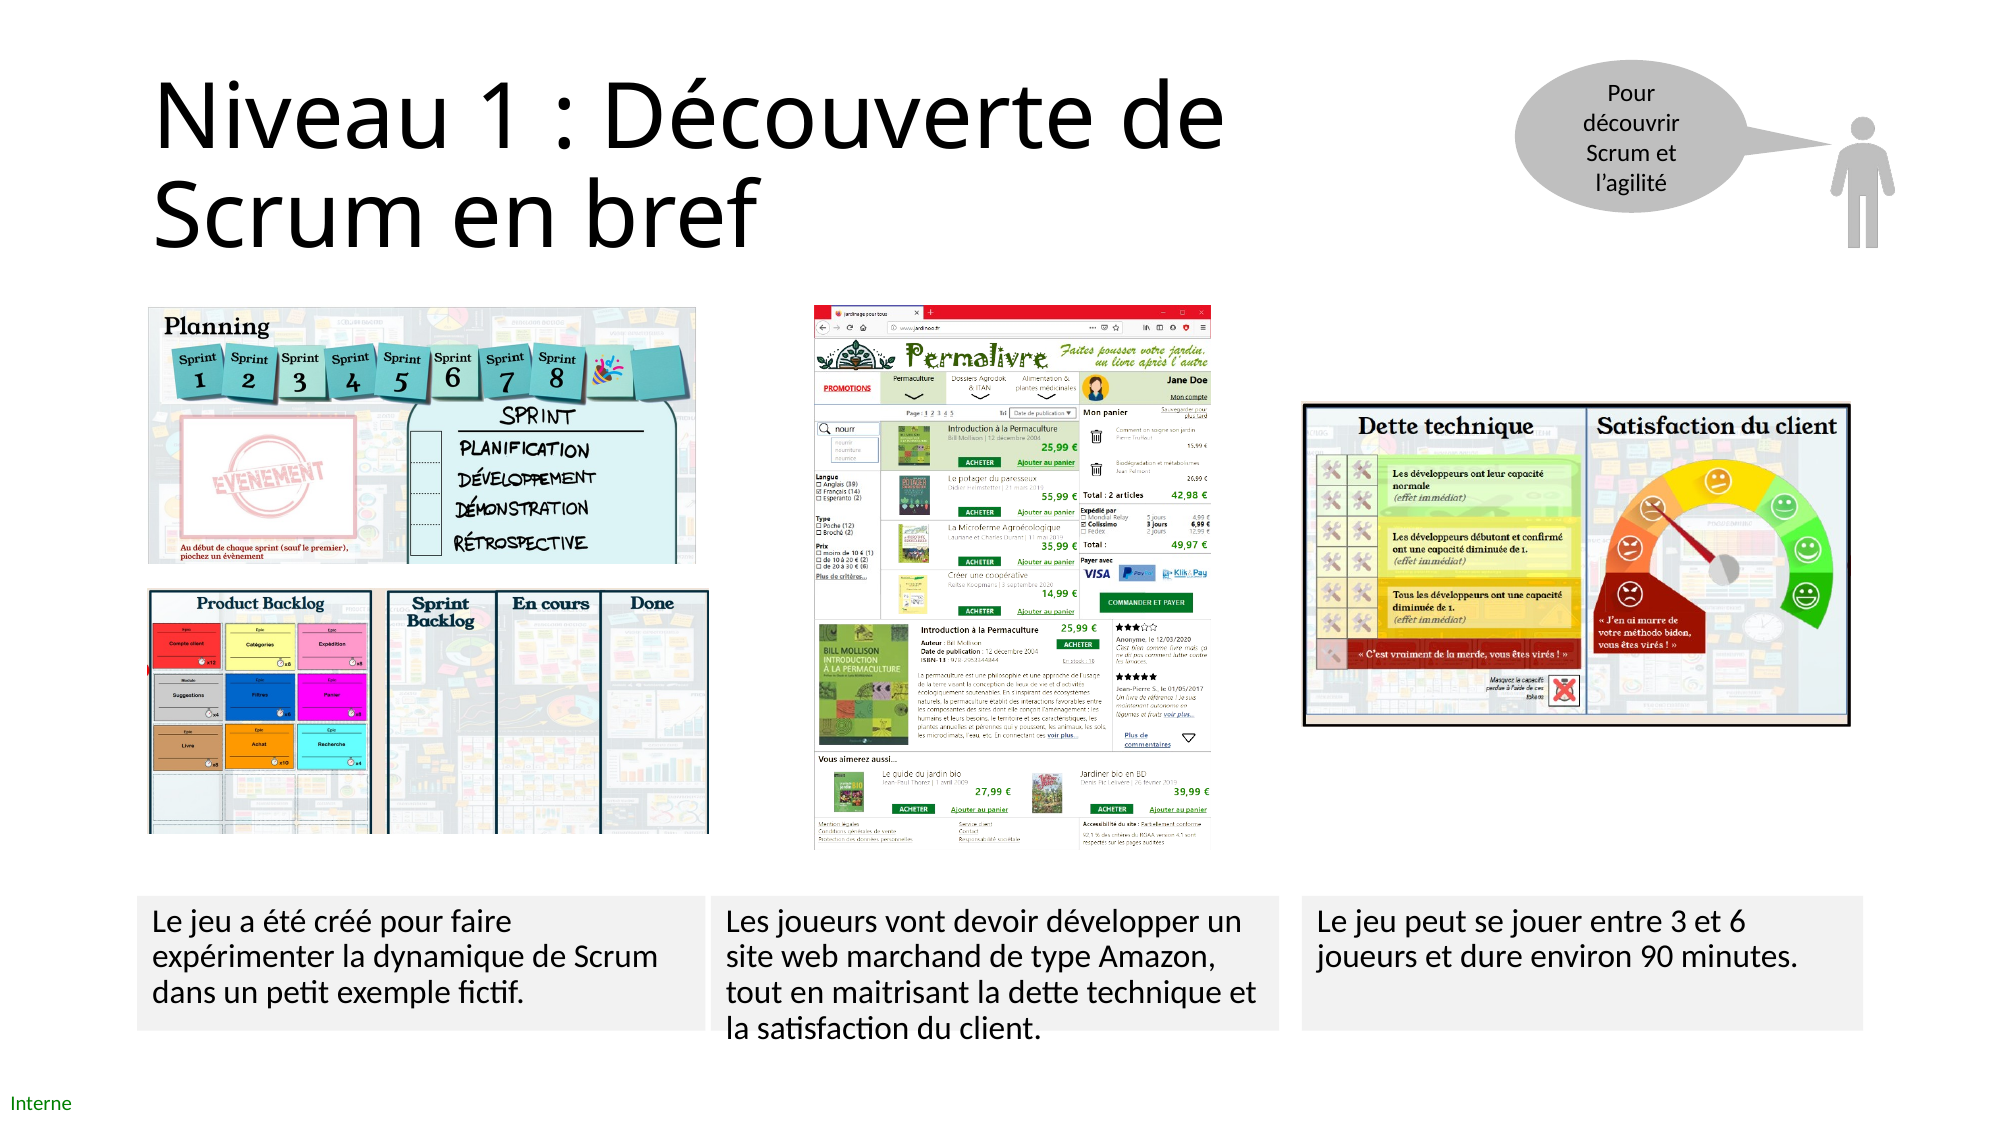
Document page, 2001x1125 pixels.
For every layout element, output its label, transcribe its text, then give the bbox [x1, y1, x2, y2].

picture [1301, 401, 1851, 727]
picture [814, 305, 1211, 850]
title Niveau 1 : Découverte de Scrum en bref [137, 59, 1279, 278]
list Le jeu a été créé pour faire expérimenter la dynamique de Scrum dans un petit exemple fictif. [137, 895, 706, 1031]
list Les joueurs vont devoir développer un site web marchand de type Amazon, tout en maitrisant la dette technique et la satisfaction du client. [710, 895, 1280, 1031]
picture [147, 305, 697, 564]
text_box Pour découvrir Scrum et l’agilité [1514, 59, 1832, 213]
picture [1792, 113, 1933, 253]
list Le jeu peut se jouer entre 3 et 6 joueurs et dure environ 90 minutes. [1301, 895, 1864, 1031]
picture [147, 588, 709, 834]
